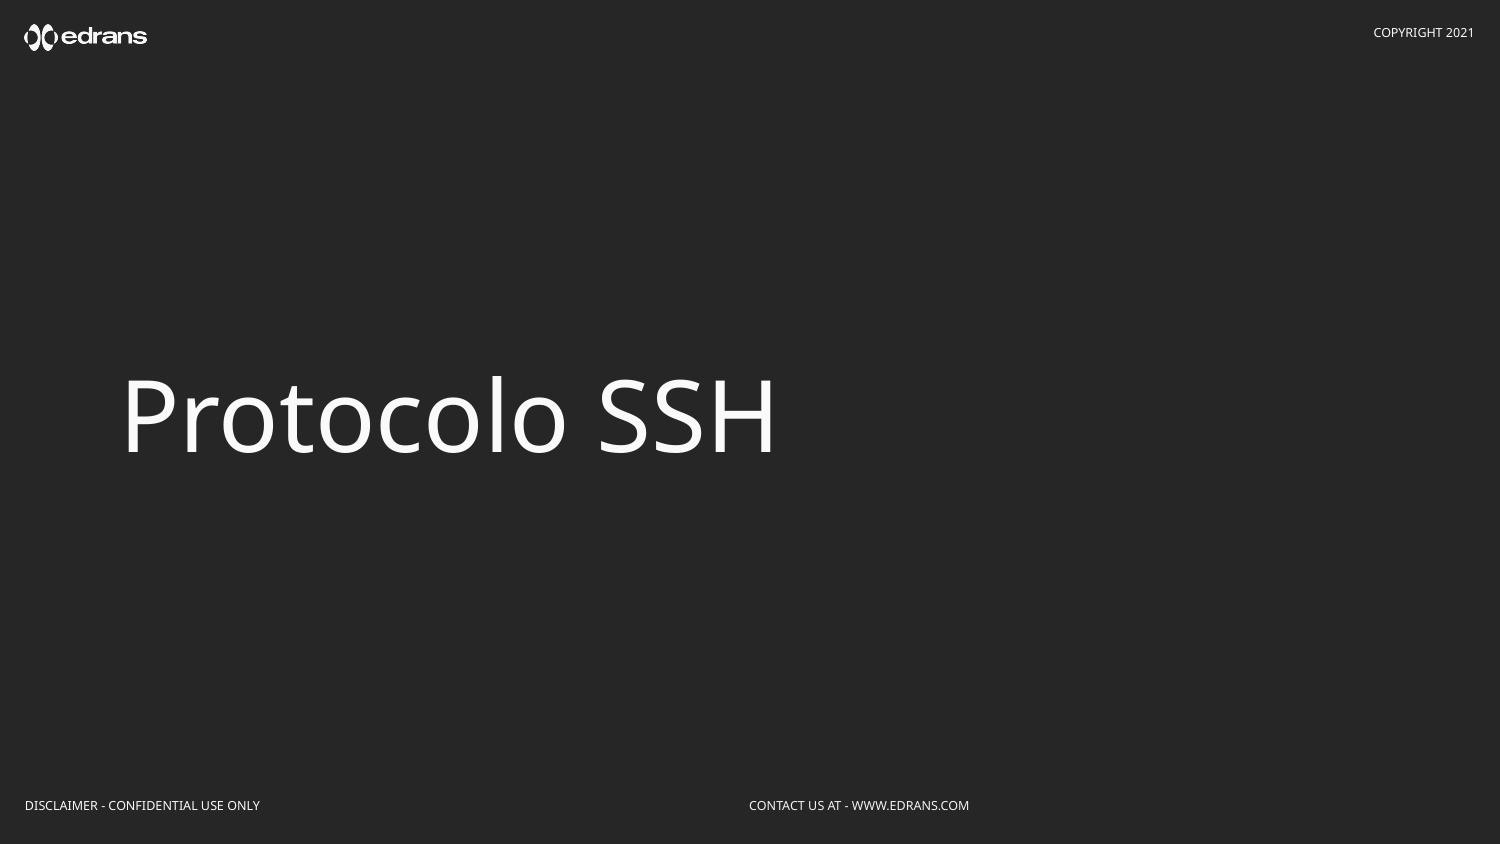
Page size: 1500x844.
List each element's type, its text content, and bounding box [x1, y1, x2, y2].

title Protocolo SSH [119, 206, 1377, 619]
picture [24, 24, 147, 51]
